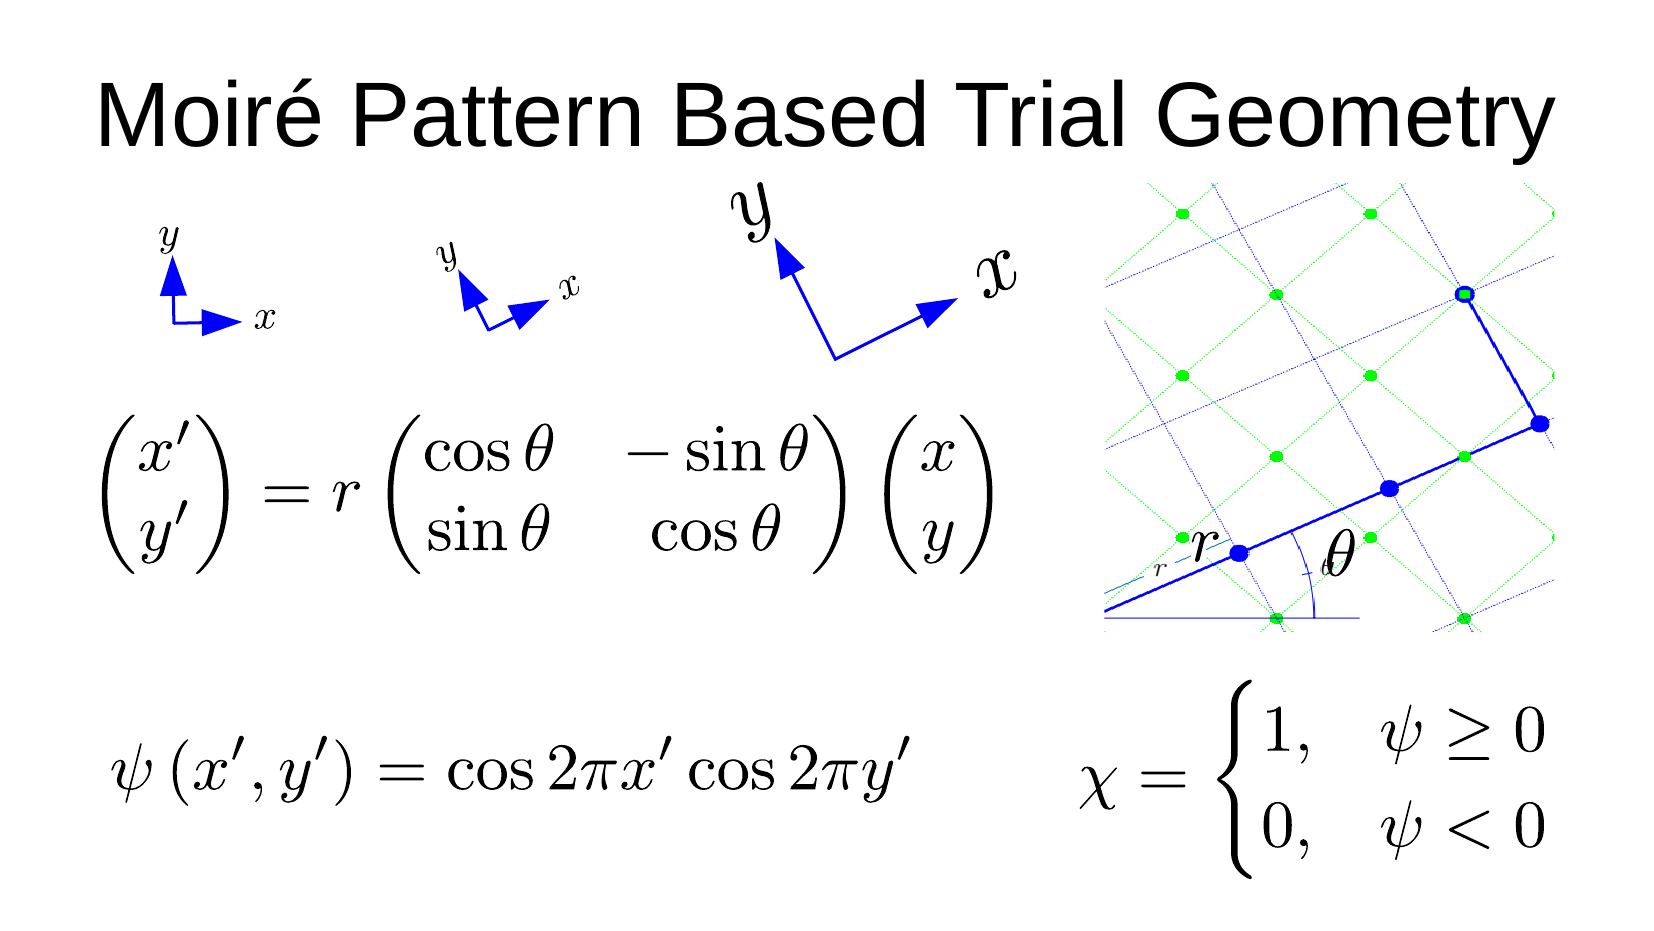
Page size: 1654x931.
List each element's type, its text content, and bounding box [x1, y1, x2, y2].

text_box [253, 309, 276, 330]
text_box [1189, 531, 1219, 563]
picture [1104, 183, 1555, 632]
text_box [88, 414, 993, 575]
text_box [723, 180, 785, 248]
text_box [432, 240, 464, 275]
text_box [109, 735, 910, 806]
text_box [1324, 528, 1355, 577]
title Moiré Pattern Based Trial Geometry [82, 37, 1571, 193]
text_box [1077, 679, 1544, 880]
text_box [967, 247, 1024, 302]
text_box [554, 274, 583, 302]
text_box [157, 226, 179, 255]
